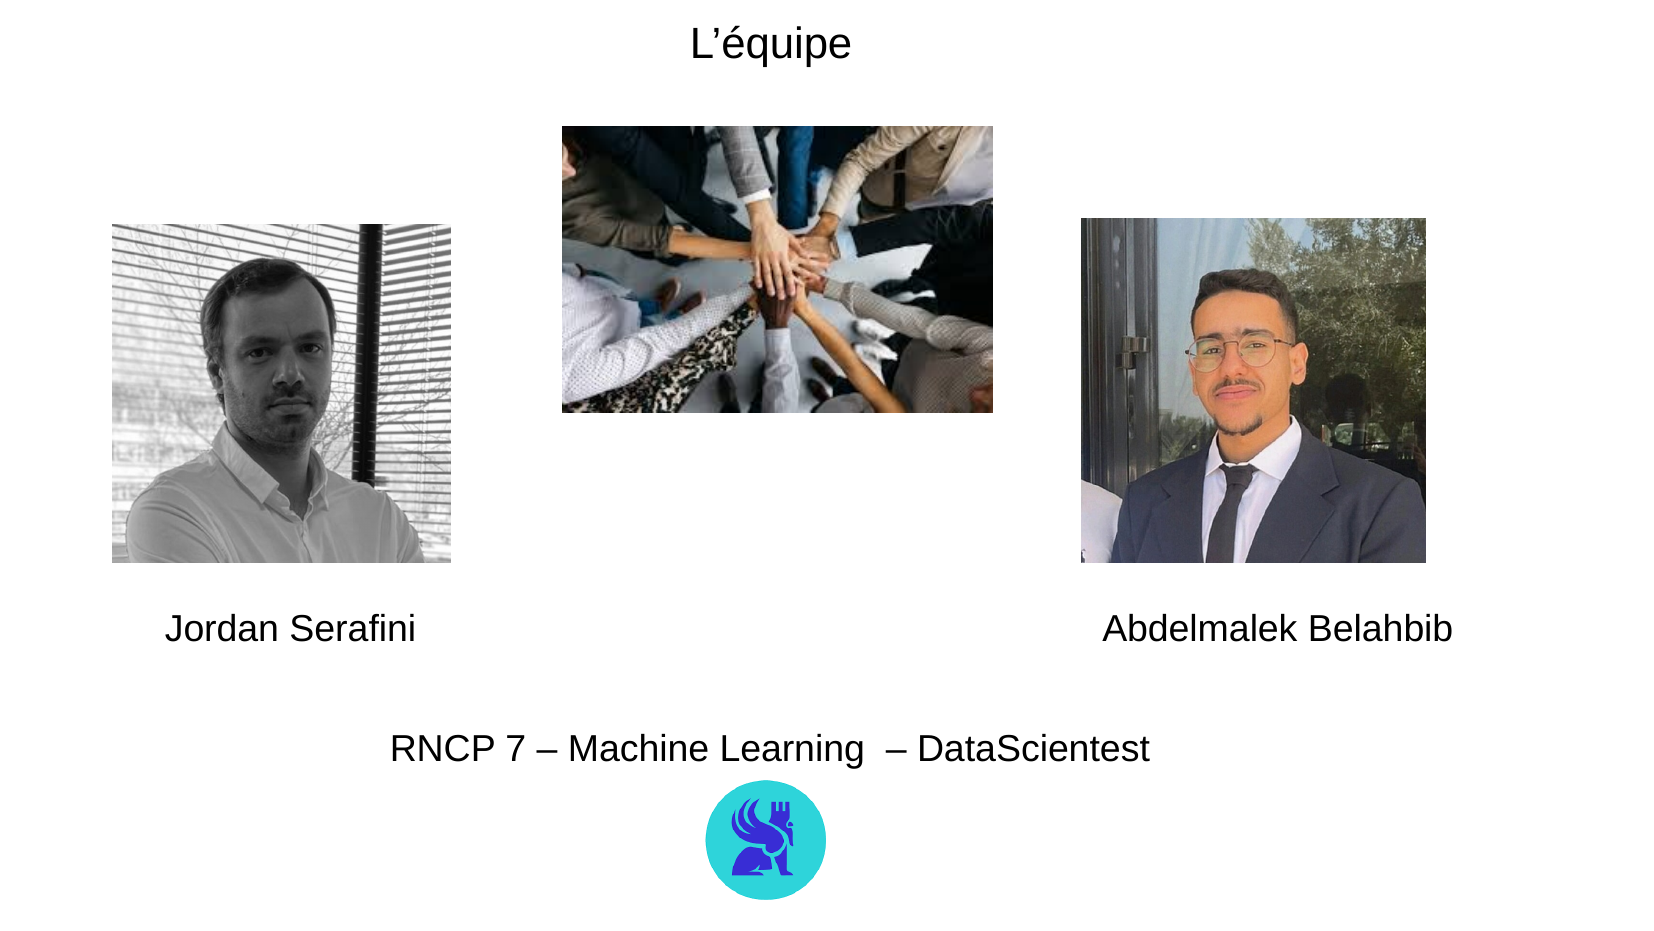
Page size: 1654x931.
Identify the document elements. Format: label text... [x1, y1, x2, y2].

text_box Jordan Serafini [150, 600, 451, 676]
text_box L’équipe [675, 11, 938, 76]
text_box RNCP 7 – Machine Learning – DataScientest [375, 720, 1201, 826]
picture [112, 224, 451, 563]
picture [1081, 218, 1426, 563]
picture [705, 780, 826, 901]
text_box Abdelmalek Belahbib [1087, 600, 1538, 699]
picture [562, 126, 993, 413]
